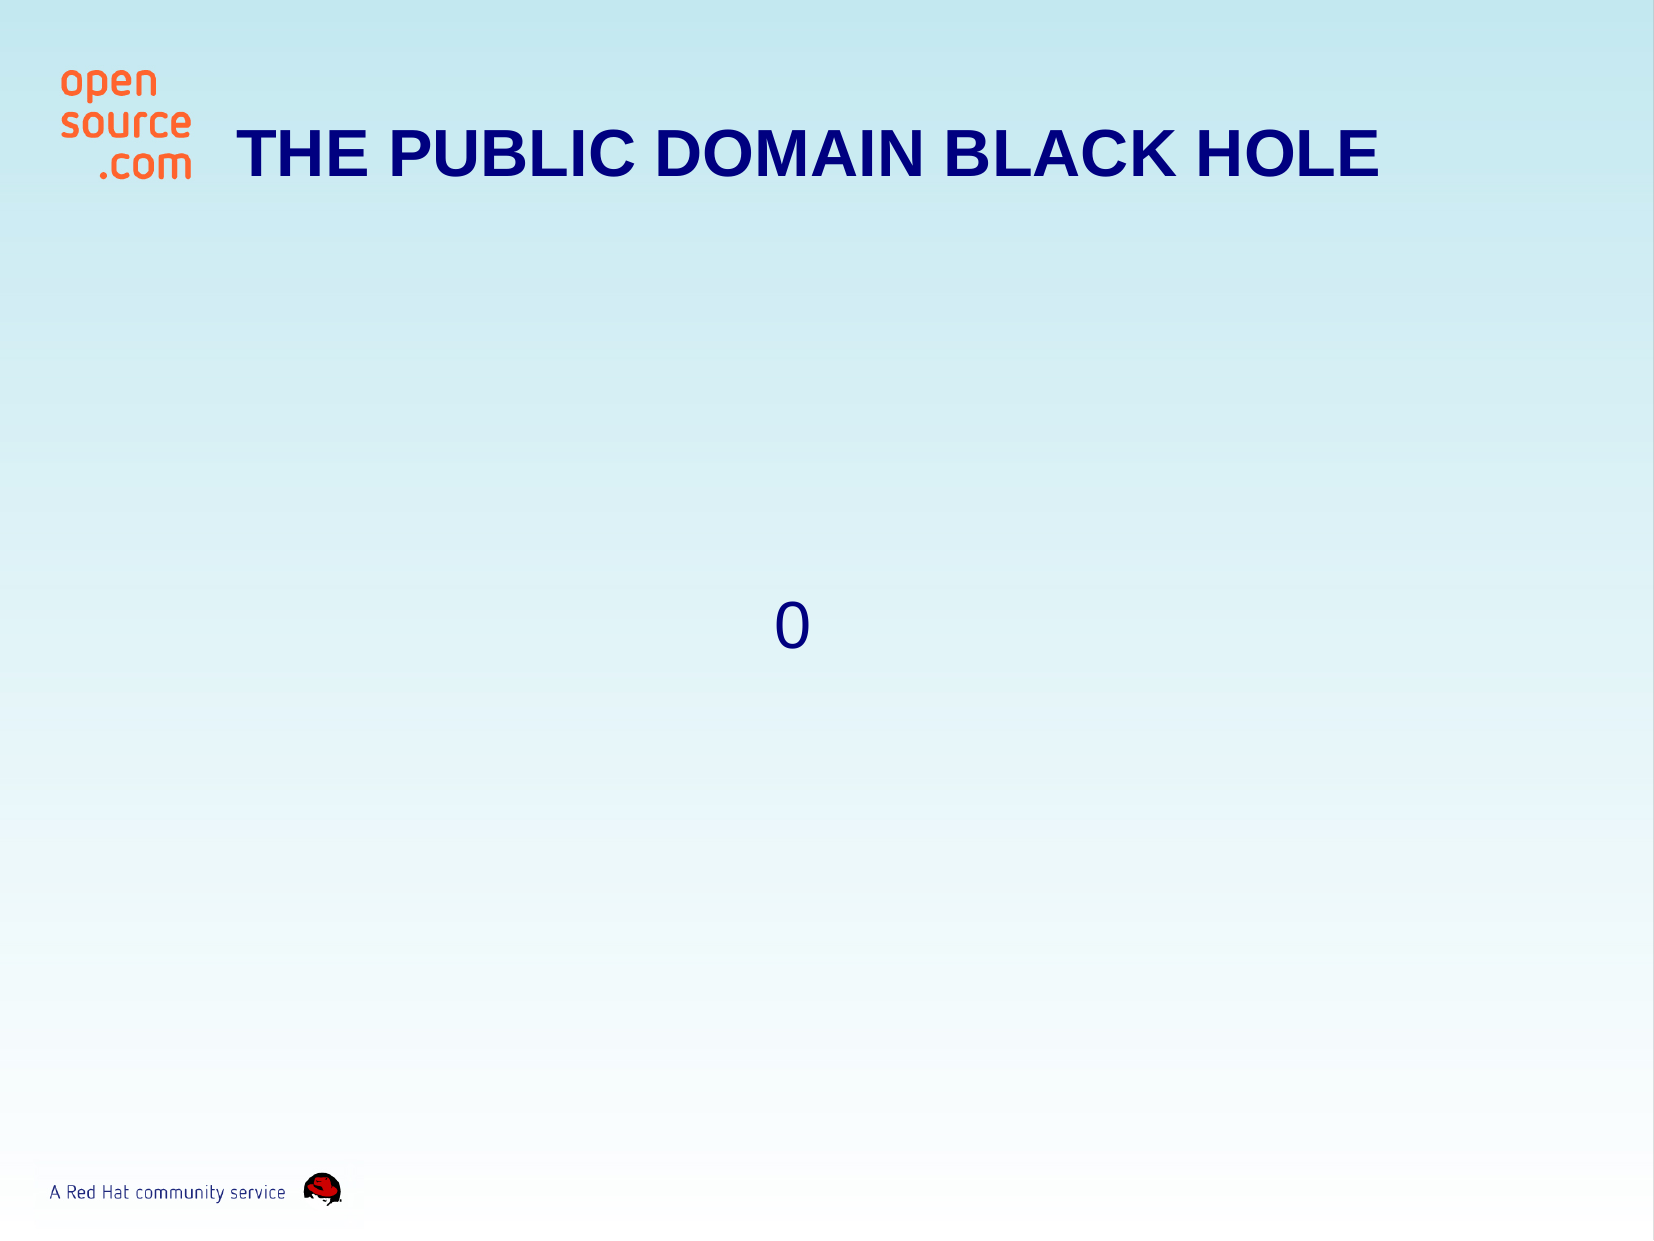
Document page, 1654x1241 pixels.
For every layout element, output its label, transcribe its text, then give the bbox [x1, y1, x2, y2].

picture [0, 0, 1654, 1241]
text_box 0 [49, 102, 1538, 1148]
title THE PUBLIC DOMAIN BLACK HOLE [236, 56, 1654, 250]
